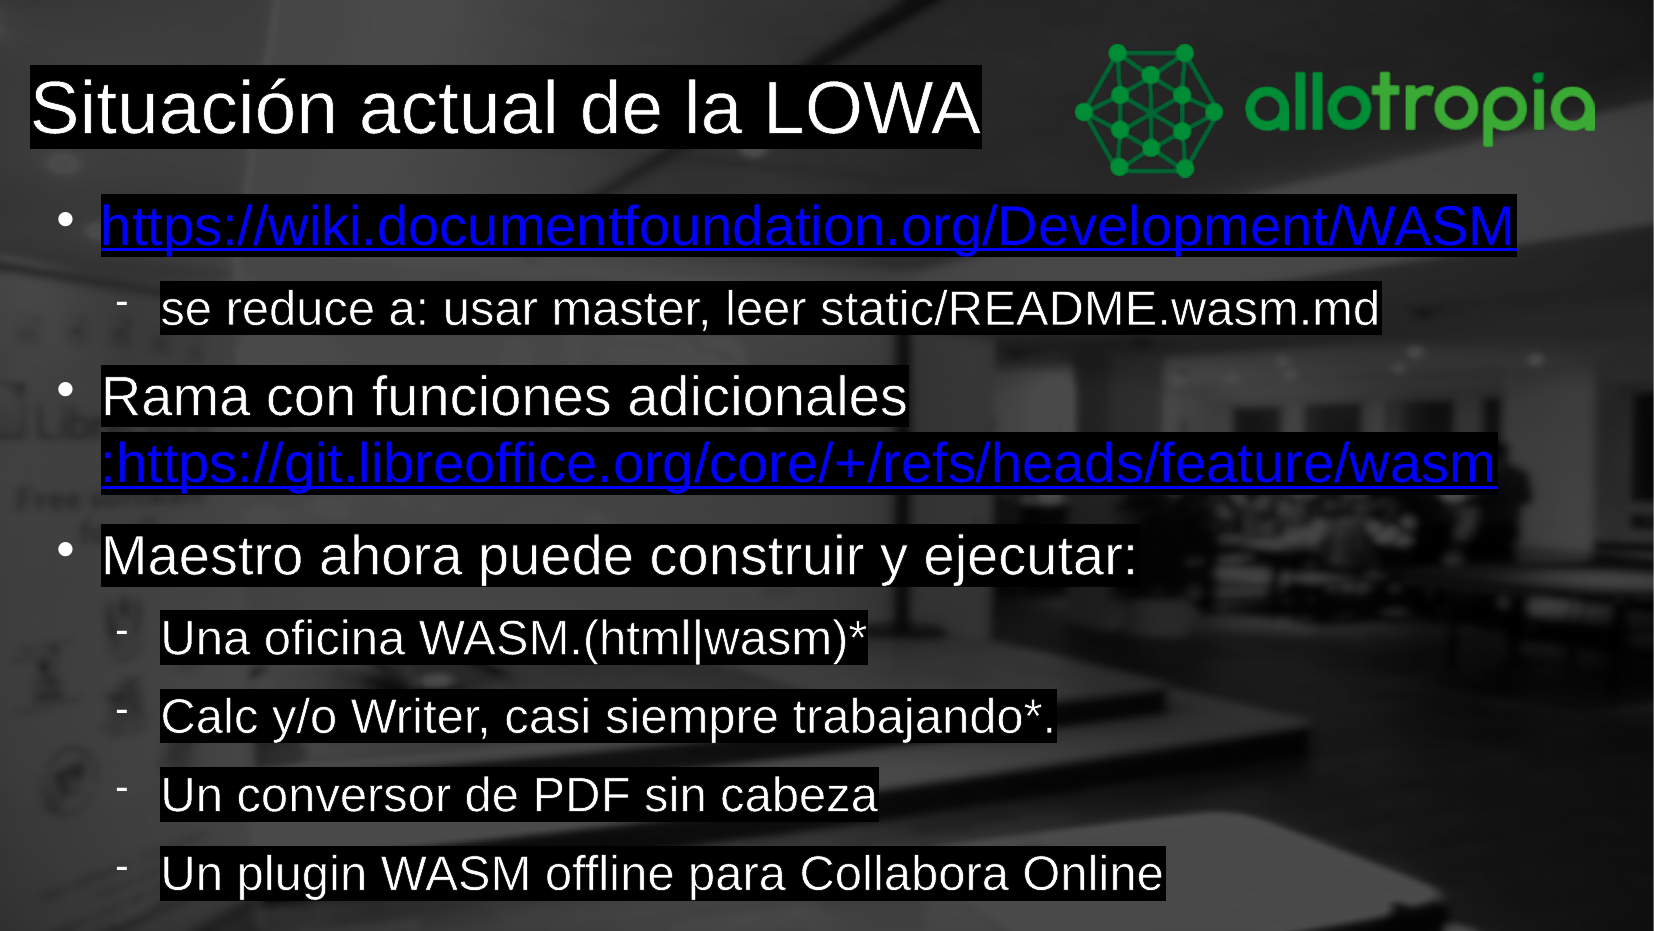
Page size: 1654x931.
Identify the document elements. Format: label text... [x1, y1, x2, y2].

picture [0, 0, 1654, 931]
title Situación actual de la LOWA [29, 29, 1182, 178]
list https://wiki.documentfoundation.org/Development/WASM se reduce a: usar master, leer static/README.wasm.md Rama con funciones adicionales:https://git.libreoffice.org/core/+/refs/heads/feature/wasm Maestro ahora puede construir y ejecutar: Una oficina WASM.(html|wasm)* Calc y/o Writer, casi siempre trabajando*. Un conversor de PDF sin cabeza Un plugin WASM offline para Collabora Online [41, 188, 1650, 900]
